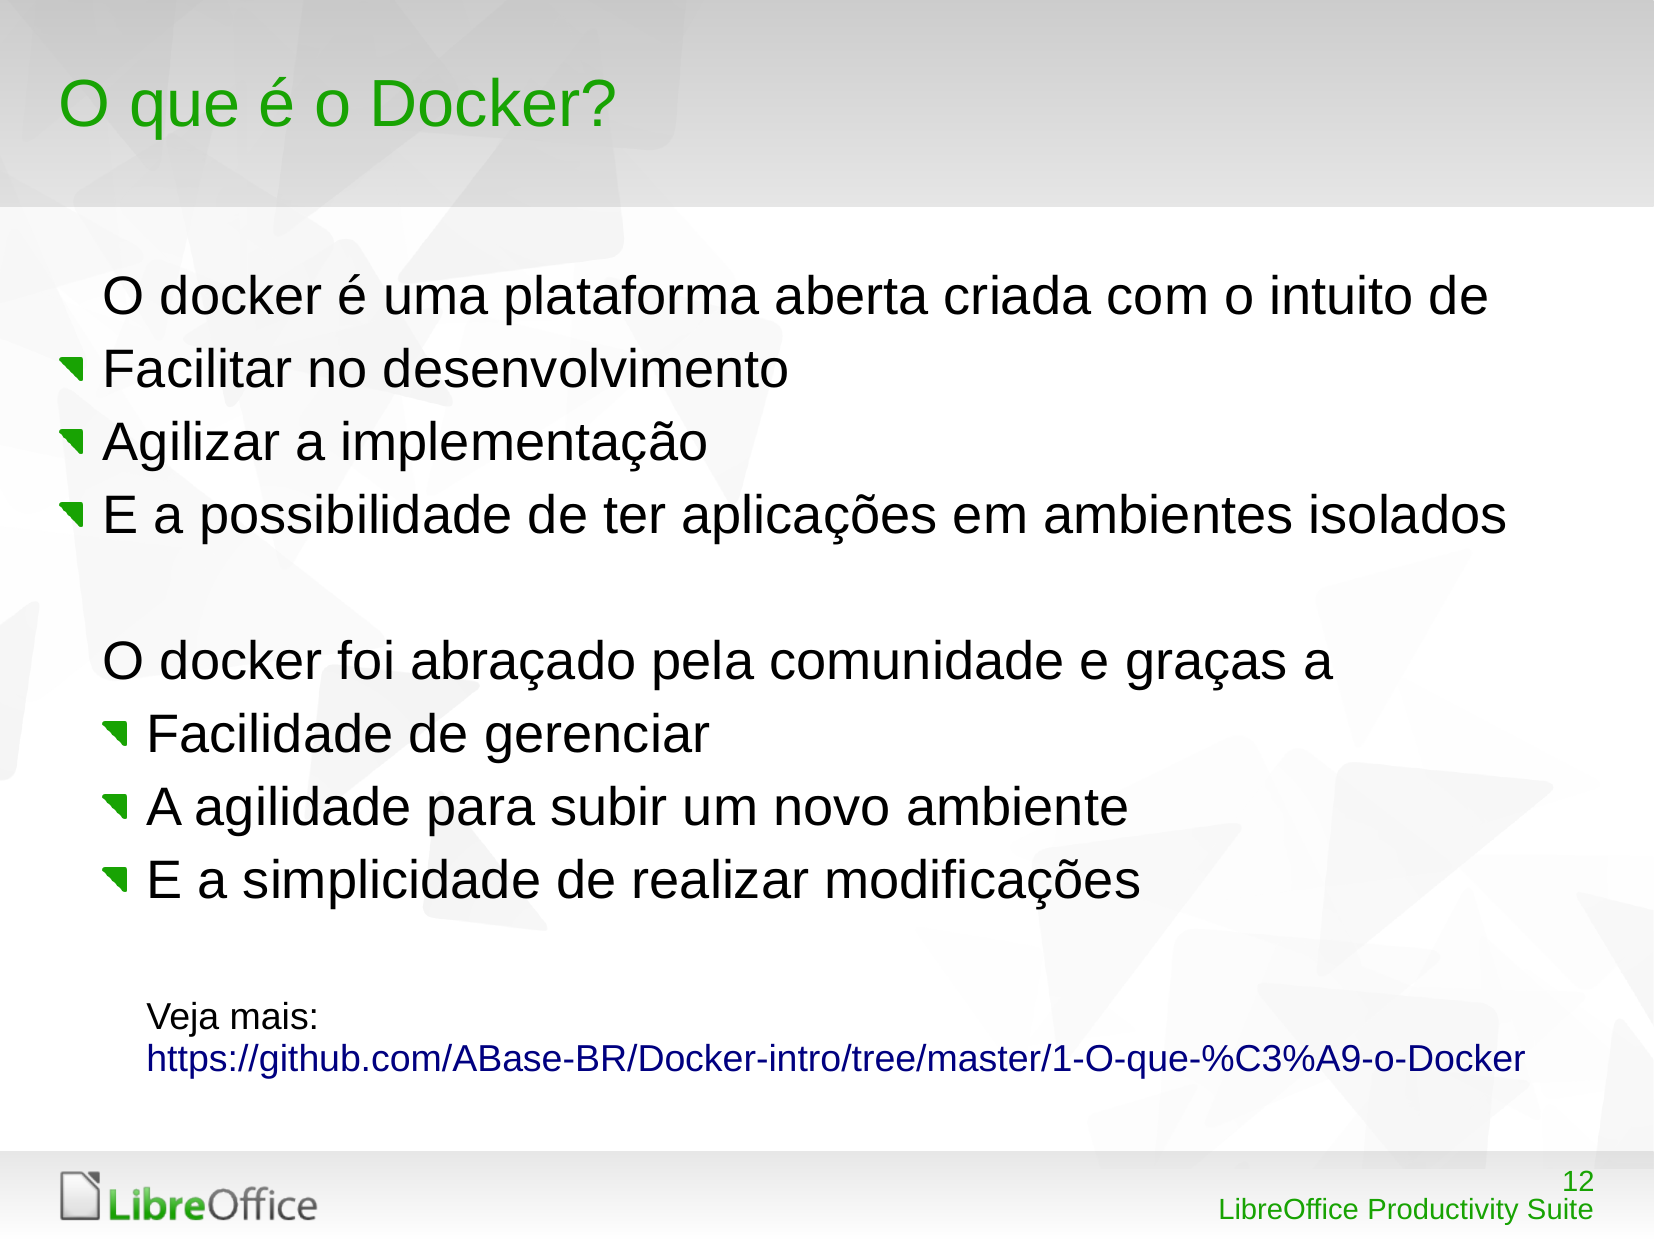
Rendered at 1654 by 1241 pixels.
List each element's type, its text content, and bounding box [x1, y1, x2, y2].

picture [915, 548, 1654, 1169]
picture [41, 1152, 337, 1240]
title O que é o Docker? [59, 29, 1595, 178]
list O docker é uma plataforma aberta criada com o intuito de Facilitar no desenvolvimento Agilizar a implementação E a possibilidade de ter aplicações em ambientes isolados O docker foi abraçado pela comunidade e graças a Facilidade de gerenciar A agilidade para subir um novo ambiente E a simplicidade de realizar modificações Veja mais: https://github.com/ABase-BR/Docker-intro/tree/master/1-O-que-%C3%A9-o-Docker [59, 265, 1595, 1153]
picture [0, 0, 783, 931]
